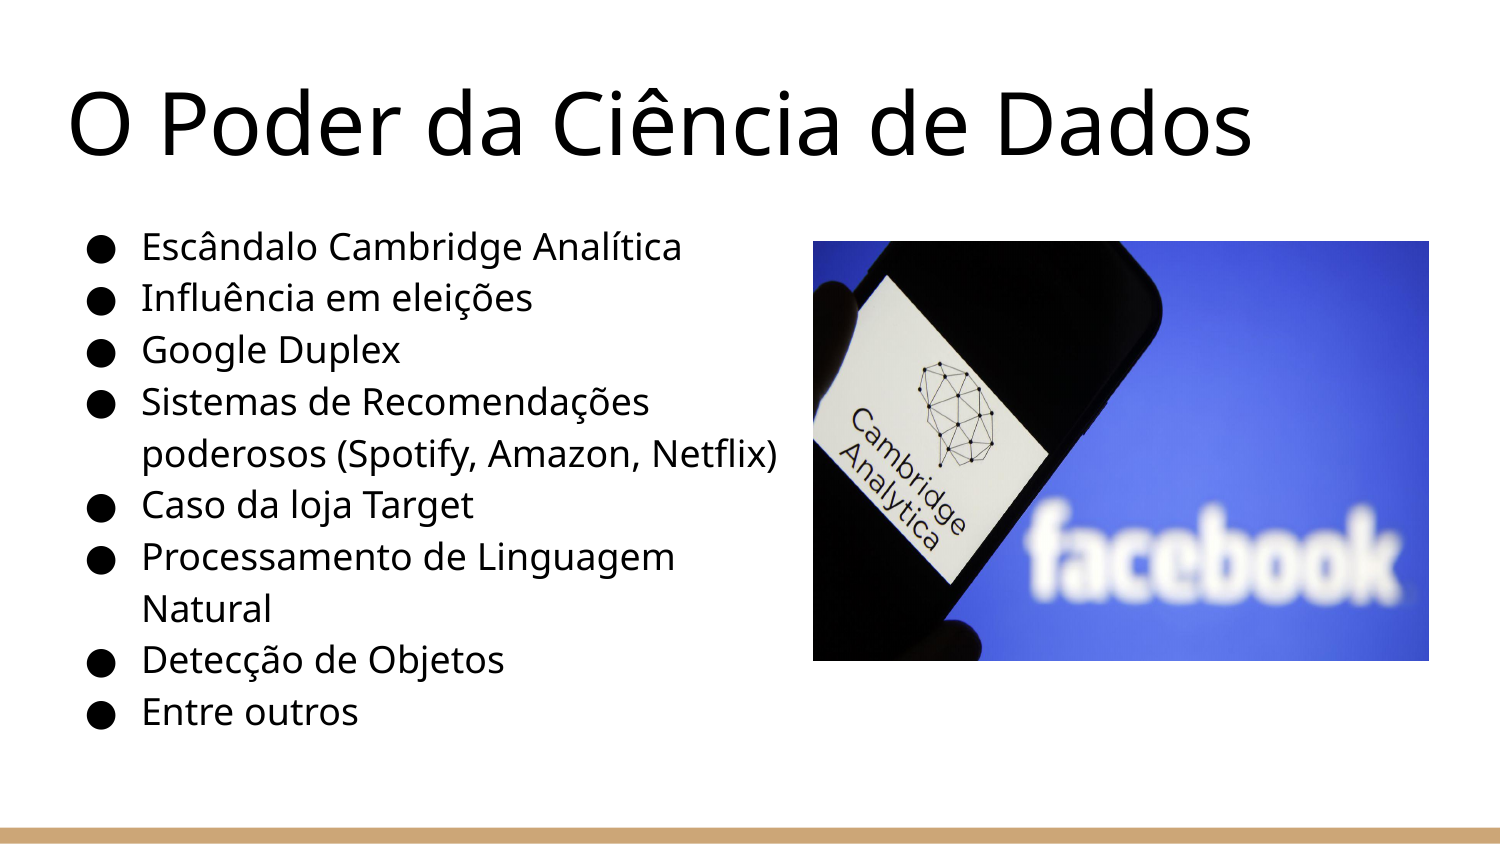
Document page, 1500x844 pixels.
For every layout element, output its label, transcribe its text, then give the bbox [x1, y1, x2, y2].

list Escândalo Cambridge Analítica Influência em eleições Google Duplex Sistemas de Recomendações poderosos (Spotify, Amazon, Netflix) Caso da loja Target Processamento de Linguagem Natural Detecção de Objetos Entre outros [51, 200, 795, 752]
picture [813, 241, 1429, 661]
title O Poder da Ciência de Dados [51, 51, 1449, 189]
